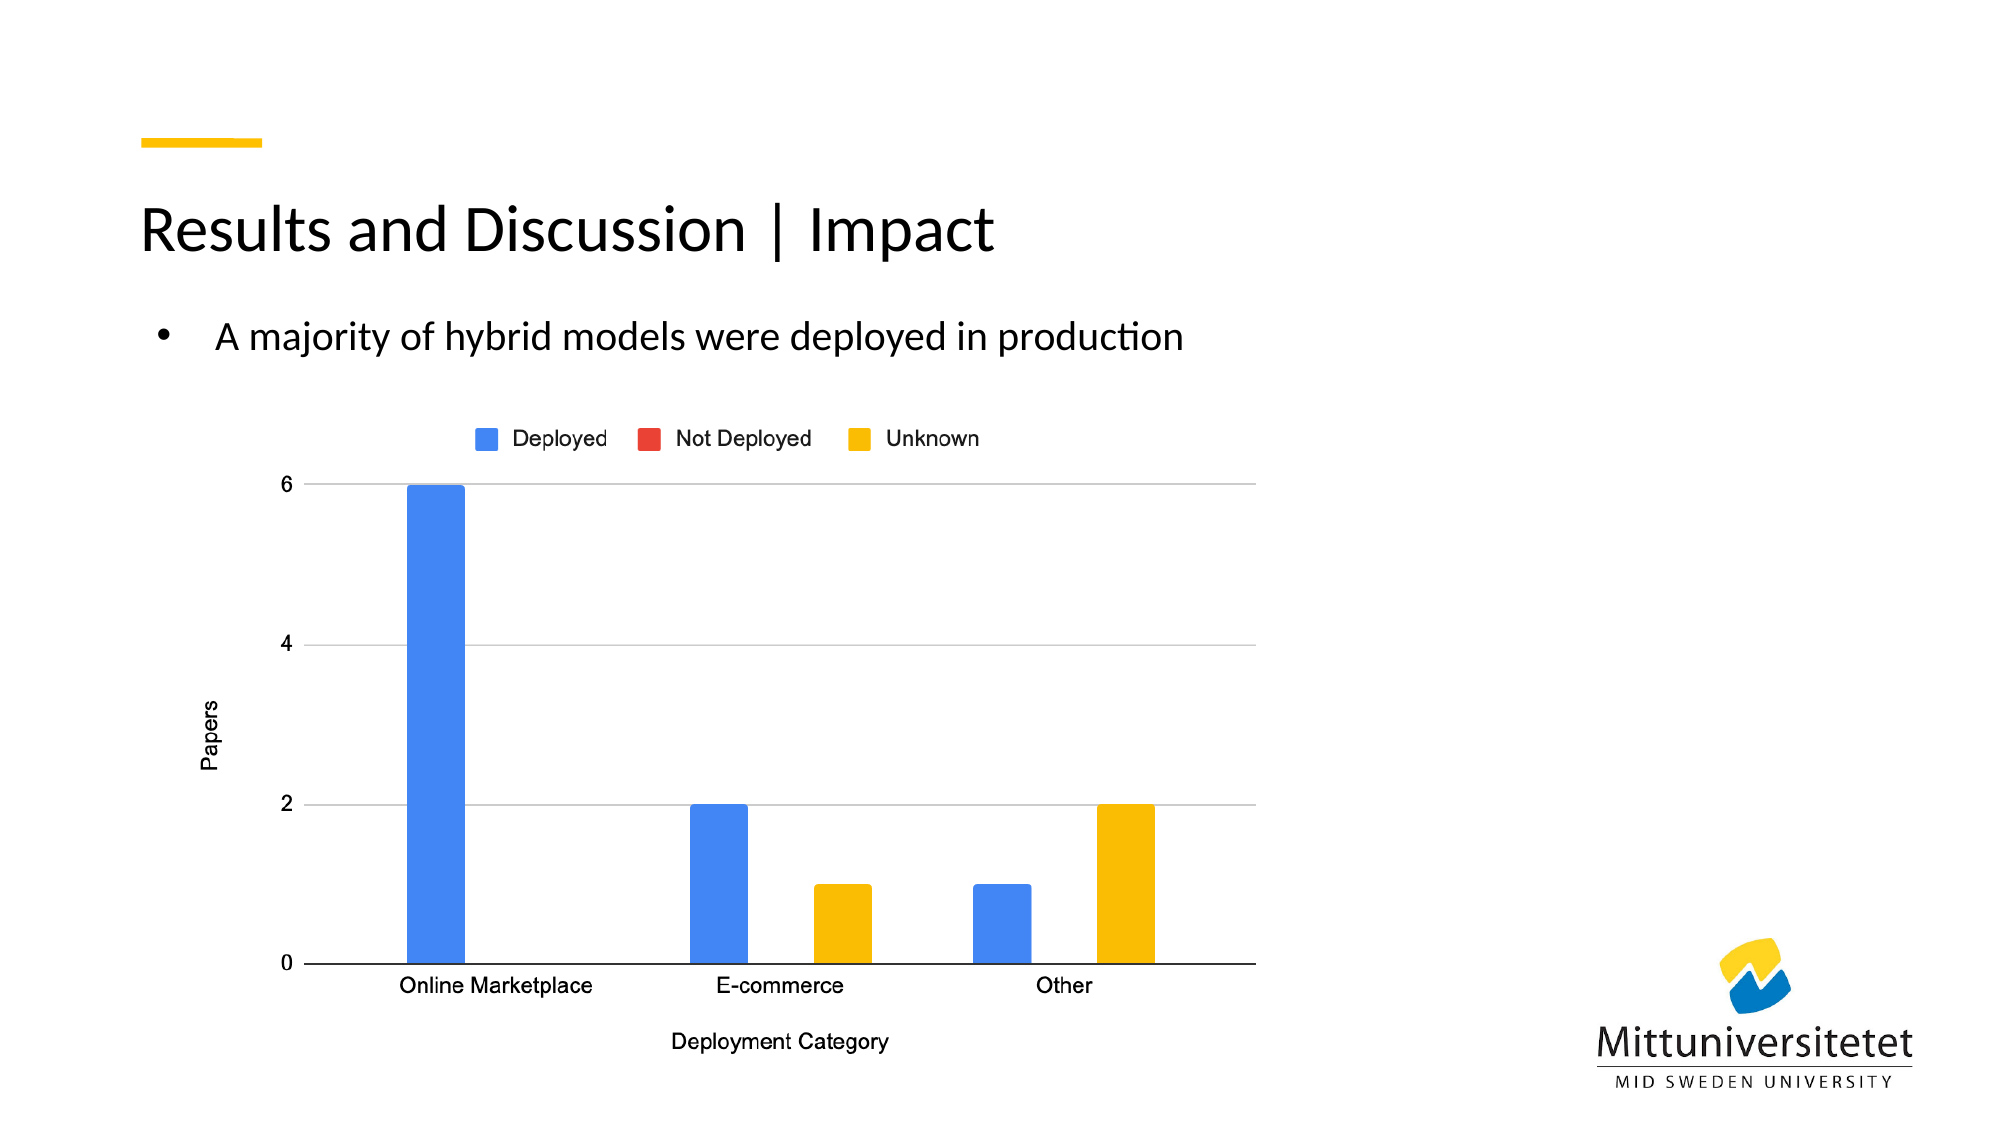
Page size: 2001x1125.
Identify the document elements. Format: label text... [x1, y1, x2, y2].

picture [164, 393, 1290, 1088]
title Results and Discussion | Impact [124, 186, 1384, 417]
list A majority of hybrid models were deployed in production [124, 306, 1251, 474]
picture [1597, 938, 1913, 1088]
